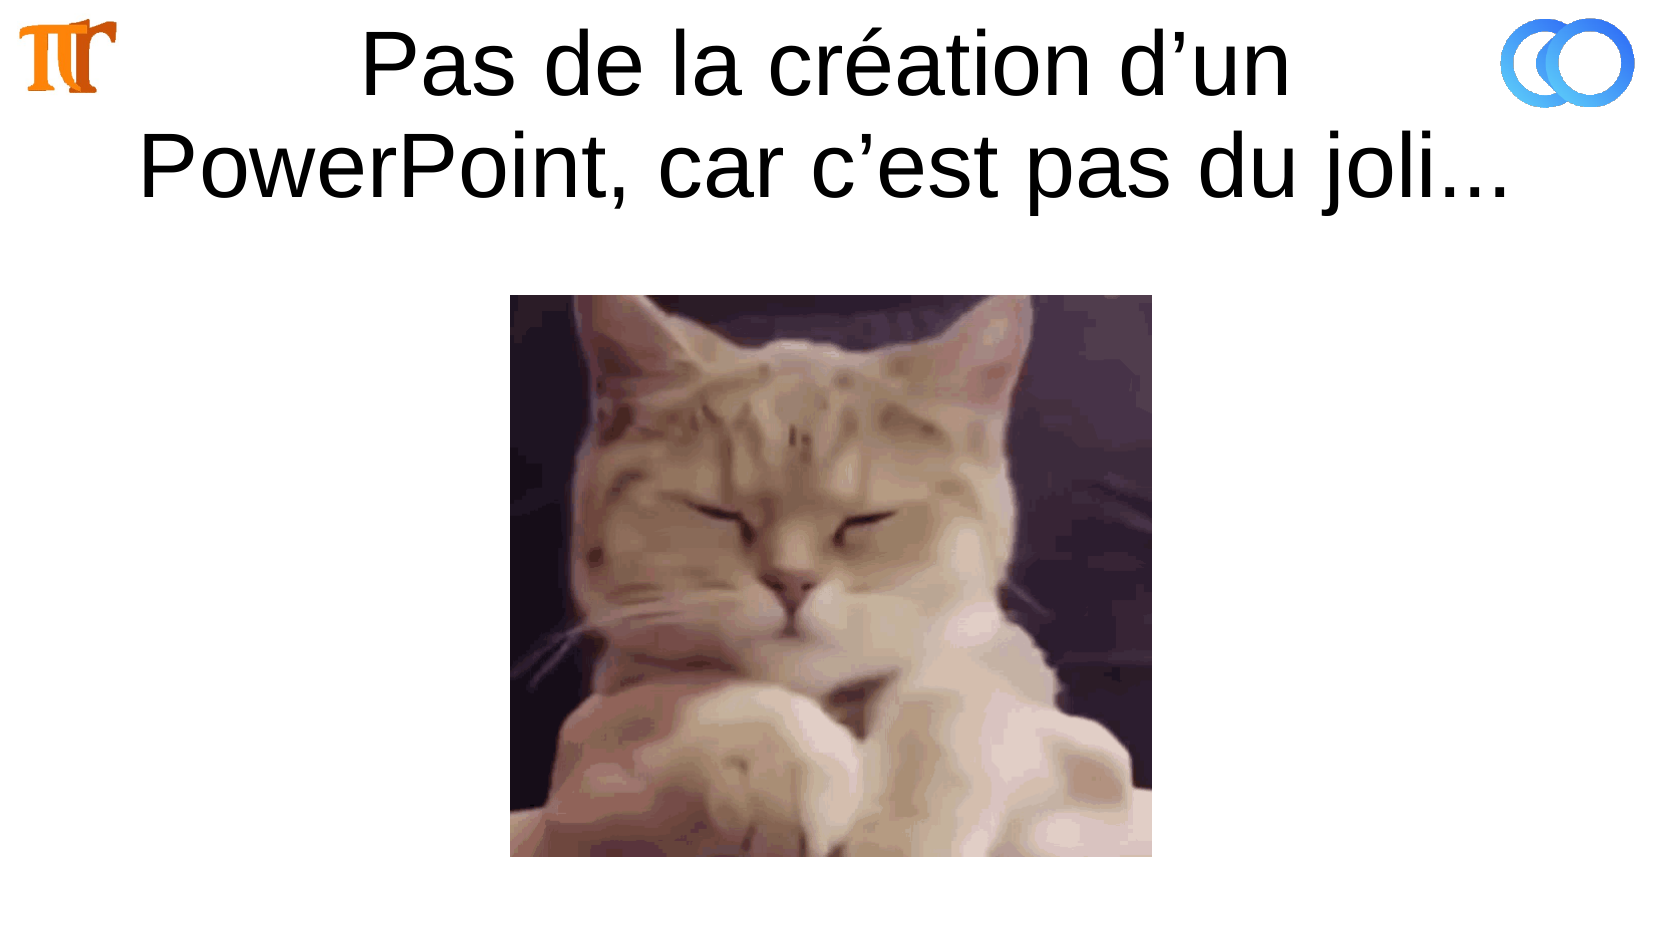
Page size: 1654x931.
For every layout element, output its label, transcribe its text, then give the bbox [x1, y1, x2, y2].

picture [1450, 0, 1654, 142]
title Pas de la création d’un PowerPoint, car c’est pas du joli... [82, 12, 1571, 218]
picture [17, 5, 119, 107]
picture [510, 295, 1152, 857]
